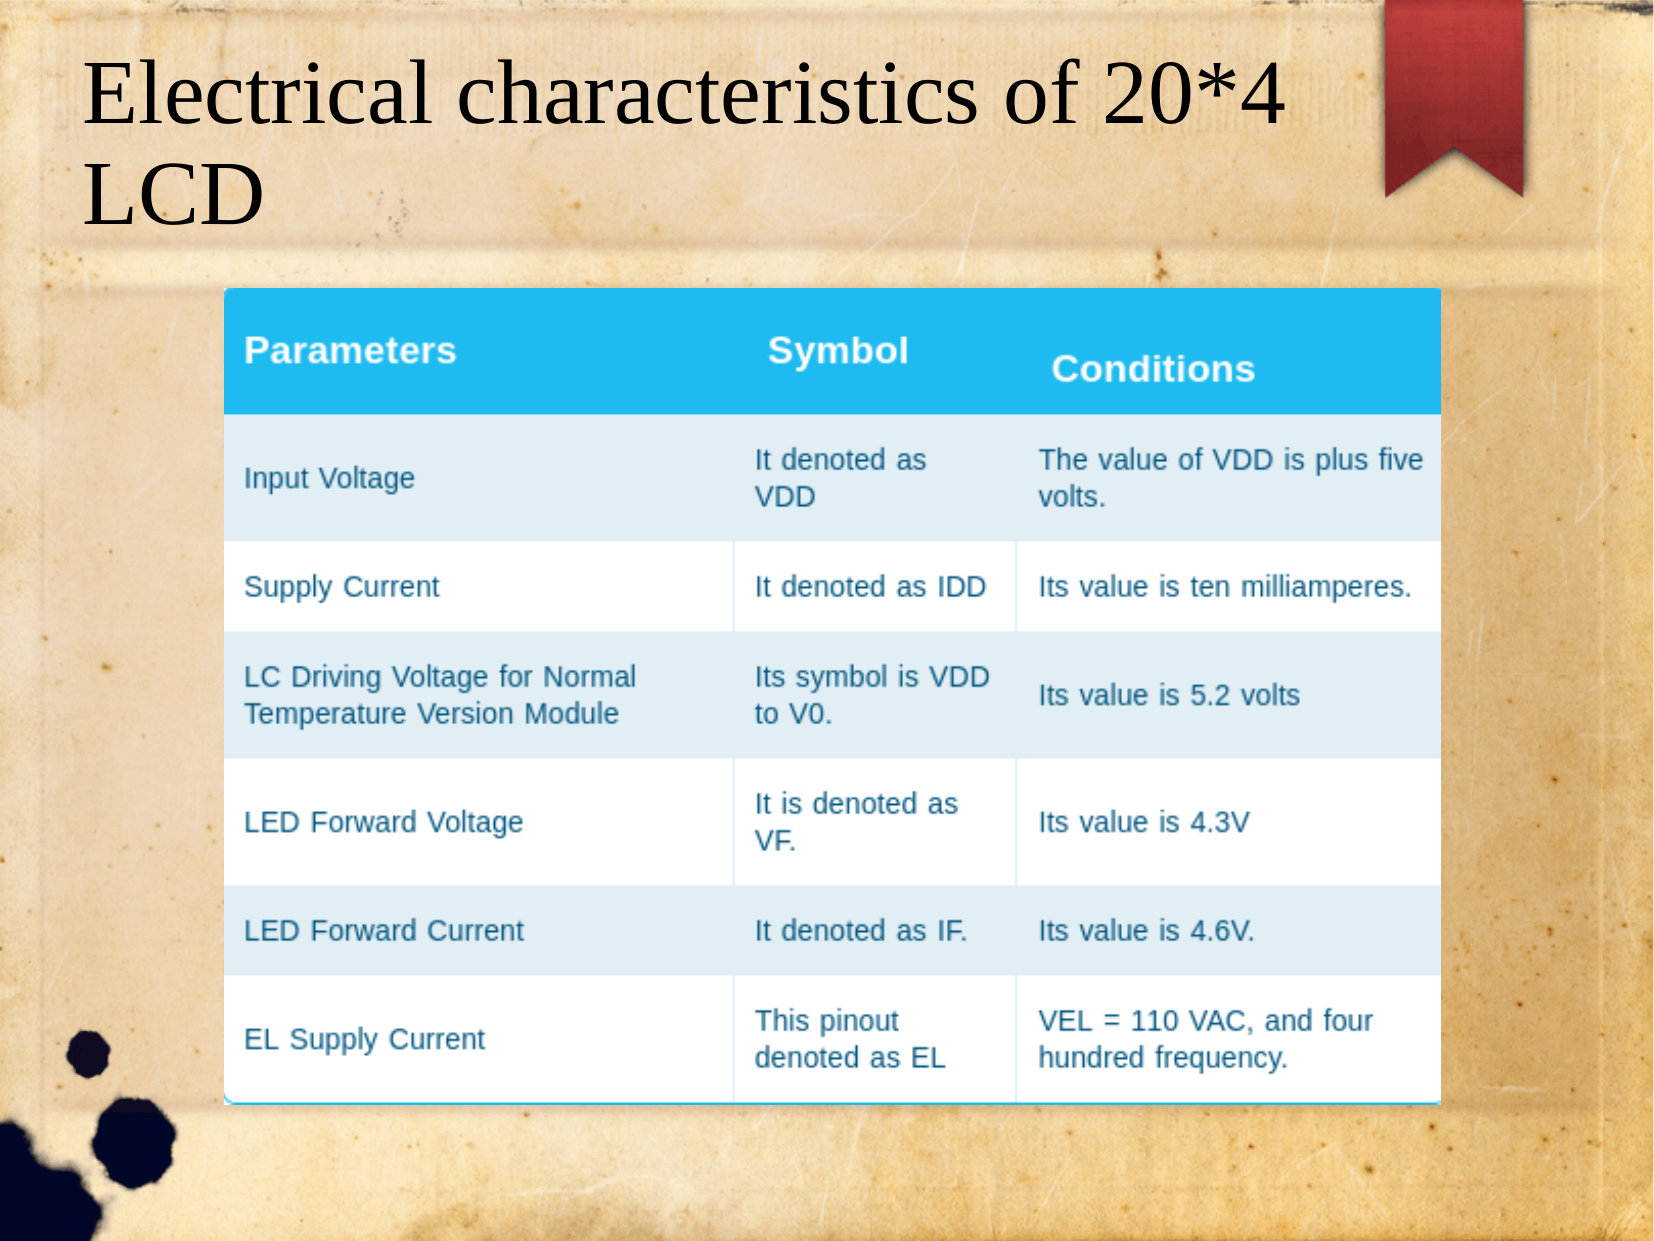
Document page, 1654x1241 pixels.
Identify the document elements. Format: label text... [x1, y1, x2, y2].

picture [0, 0, 1654, 1241]
title Electrical characteristics of 20*4 LCD [82, 41, 1347, 245]
